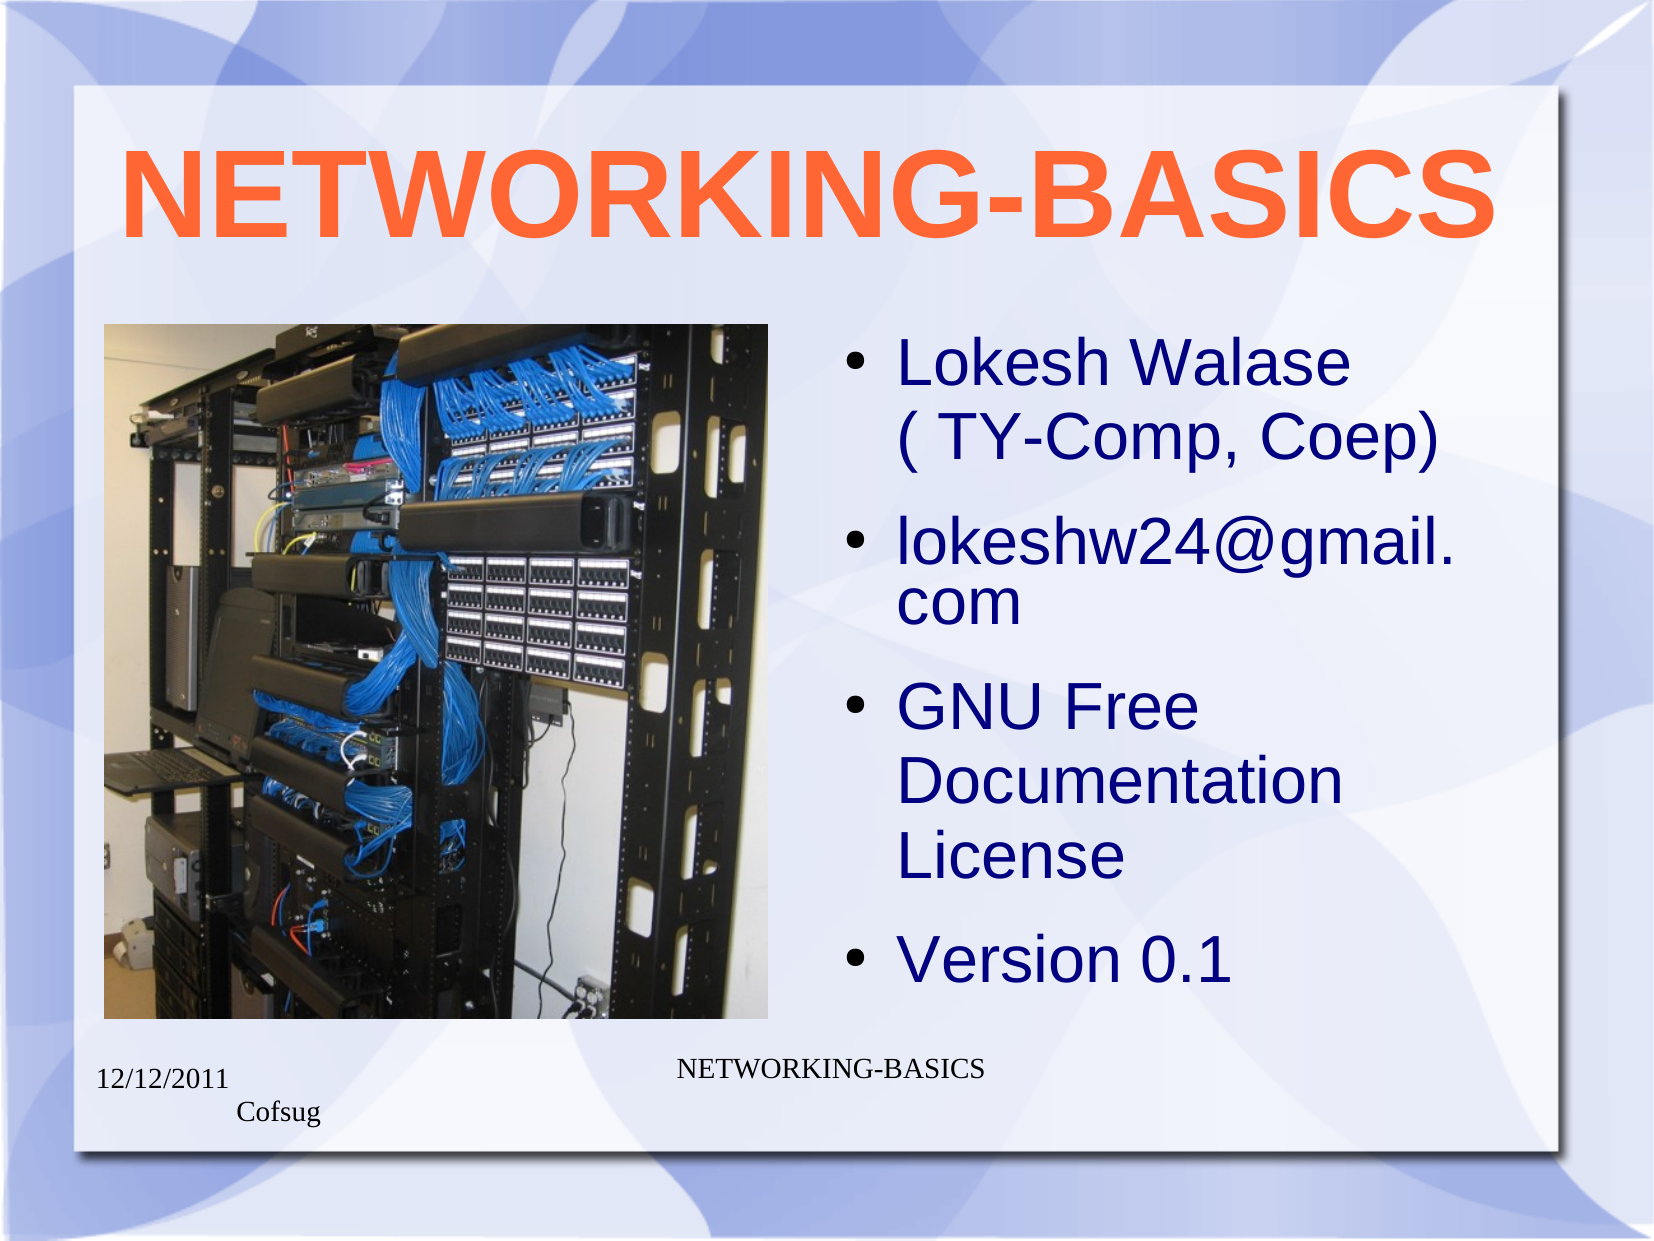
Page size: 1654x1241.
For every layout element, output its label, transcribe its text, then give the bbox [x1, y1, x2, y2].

picture [0, 0, 1654, 1241]
list Lokesh Walase ( TY-Comp, Coep) lokeshw24@gmail.com GNU Free Documentation License Version 0.1 [825, 324, 1489, 1231]
title NETWORKING-BASICS [82, 90, 1536, 298]
